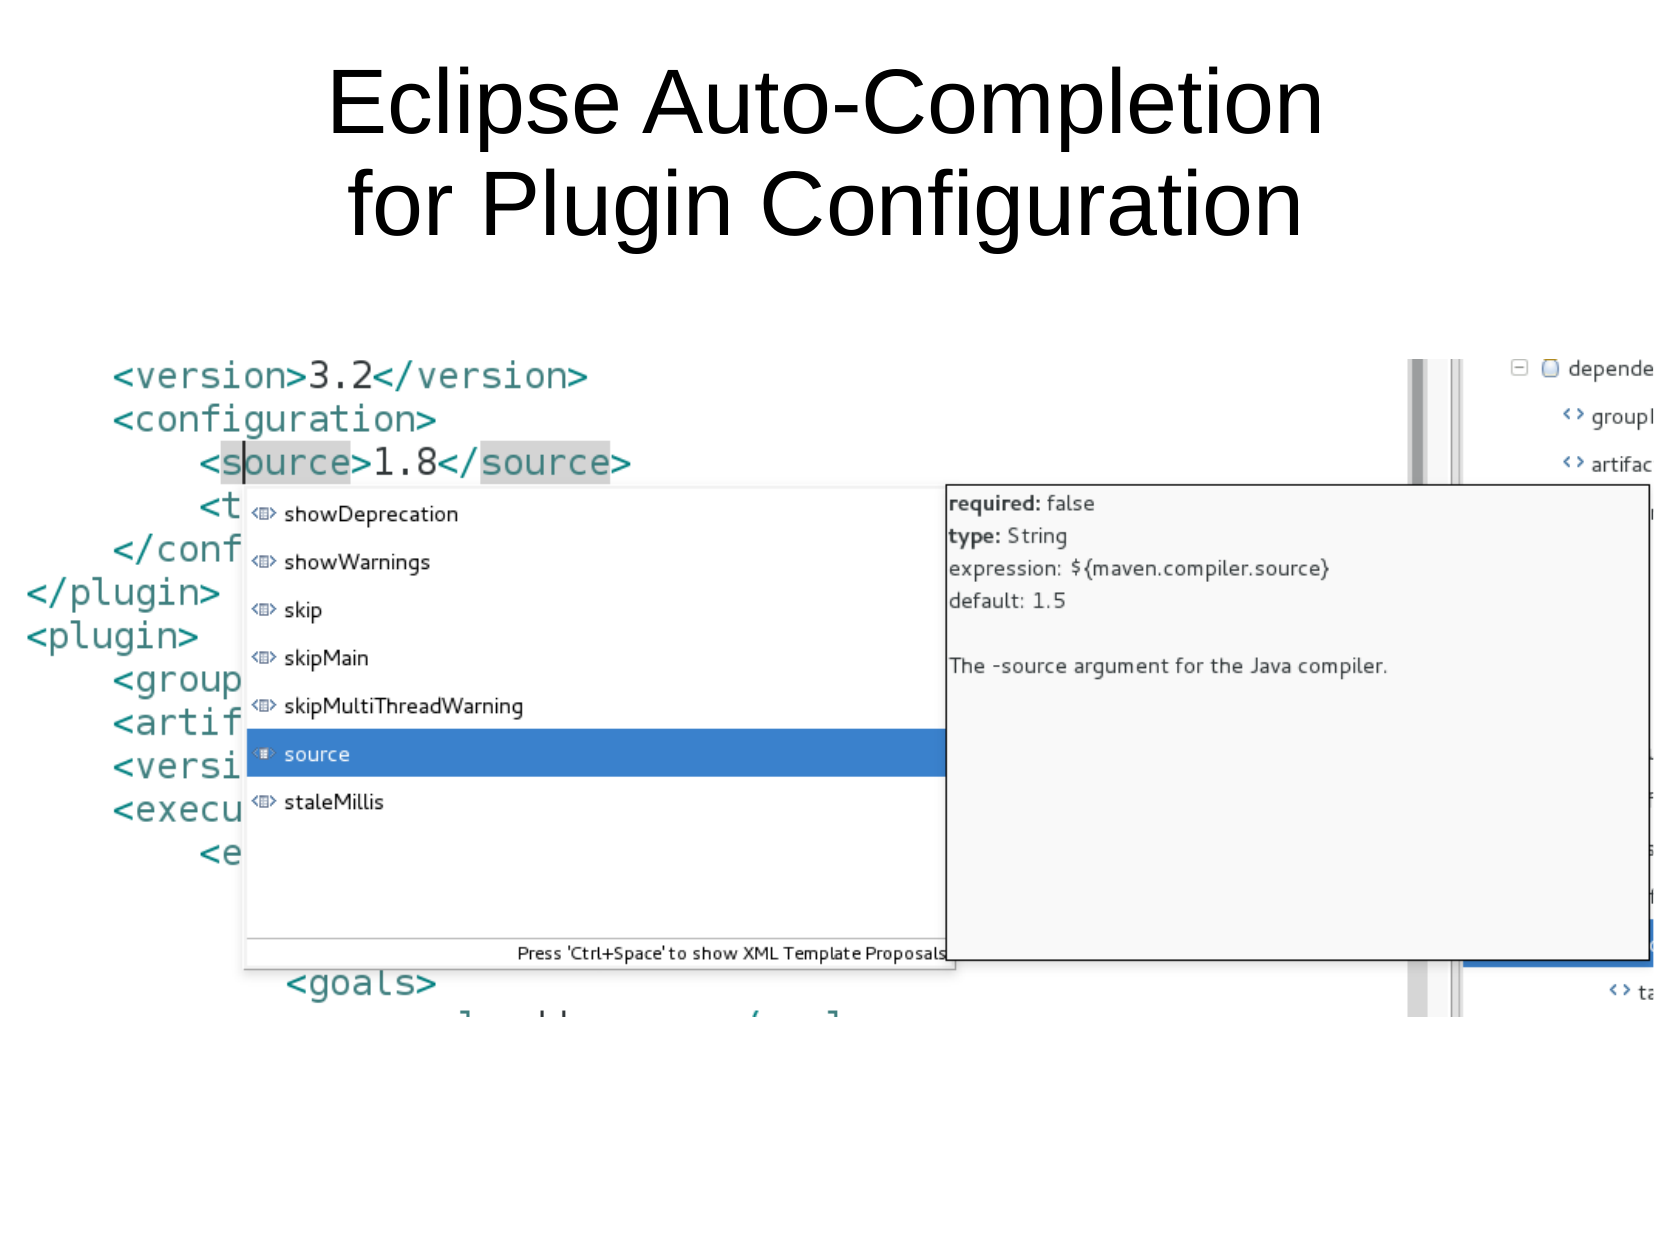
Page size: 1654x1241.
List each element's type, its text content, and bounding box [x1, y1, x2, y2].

picture [0, 359, 1654, 1017]
title Eclipse Auto-Completion for Plugin Configuration [82, 49, 1571, 257]
